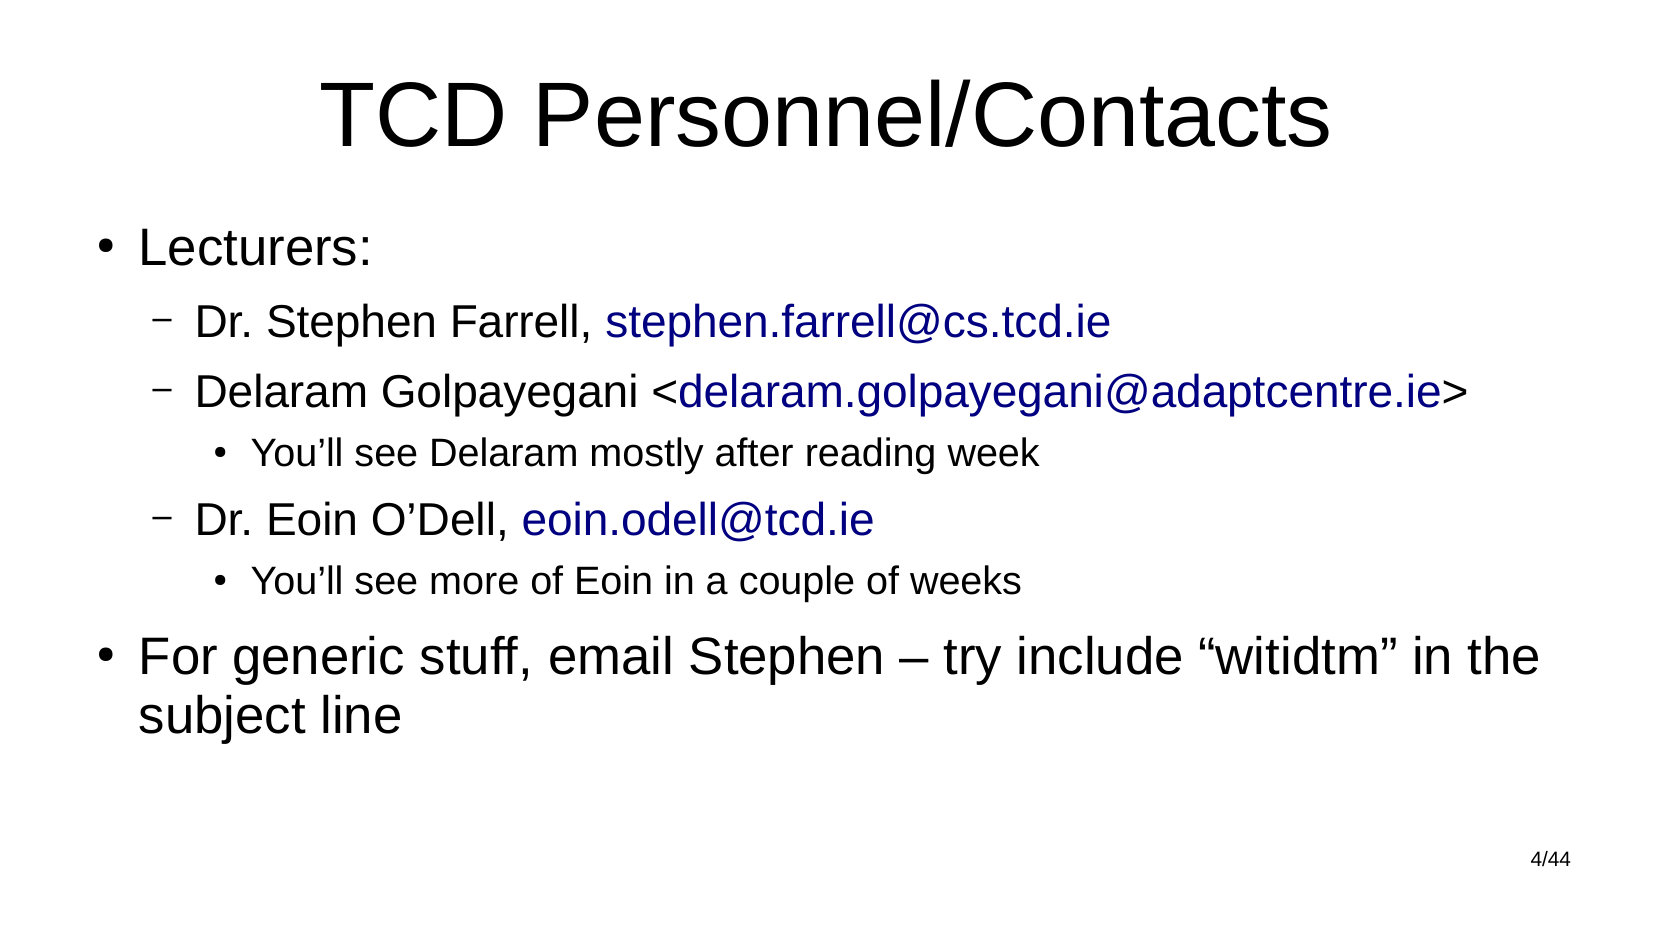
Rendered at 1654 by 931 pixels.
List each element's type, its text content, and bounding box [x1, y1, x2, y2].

title TCD Personnel/Contacts [82, 37, 1571, 193]
list Lecturers: Dr. Stephen Farrell, stephen.farrell@cs.tcd.ie Delaram Golpayegani <delaram.golpayegani@adaptcentre.ie> You’ll see Delaram mostly after reading week Dr. Eoin O’Dell, eoin.odell@tcd.ie You’ll see more of Eoin in a couple of weeks For generic stuff, email Stephen – try include “witidtm” in the subject line [82, 217, 1571, 758]
